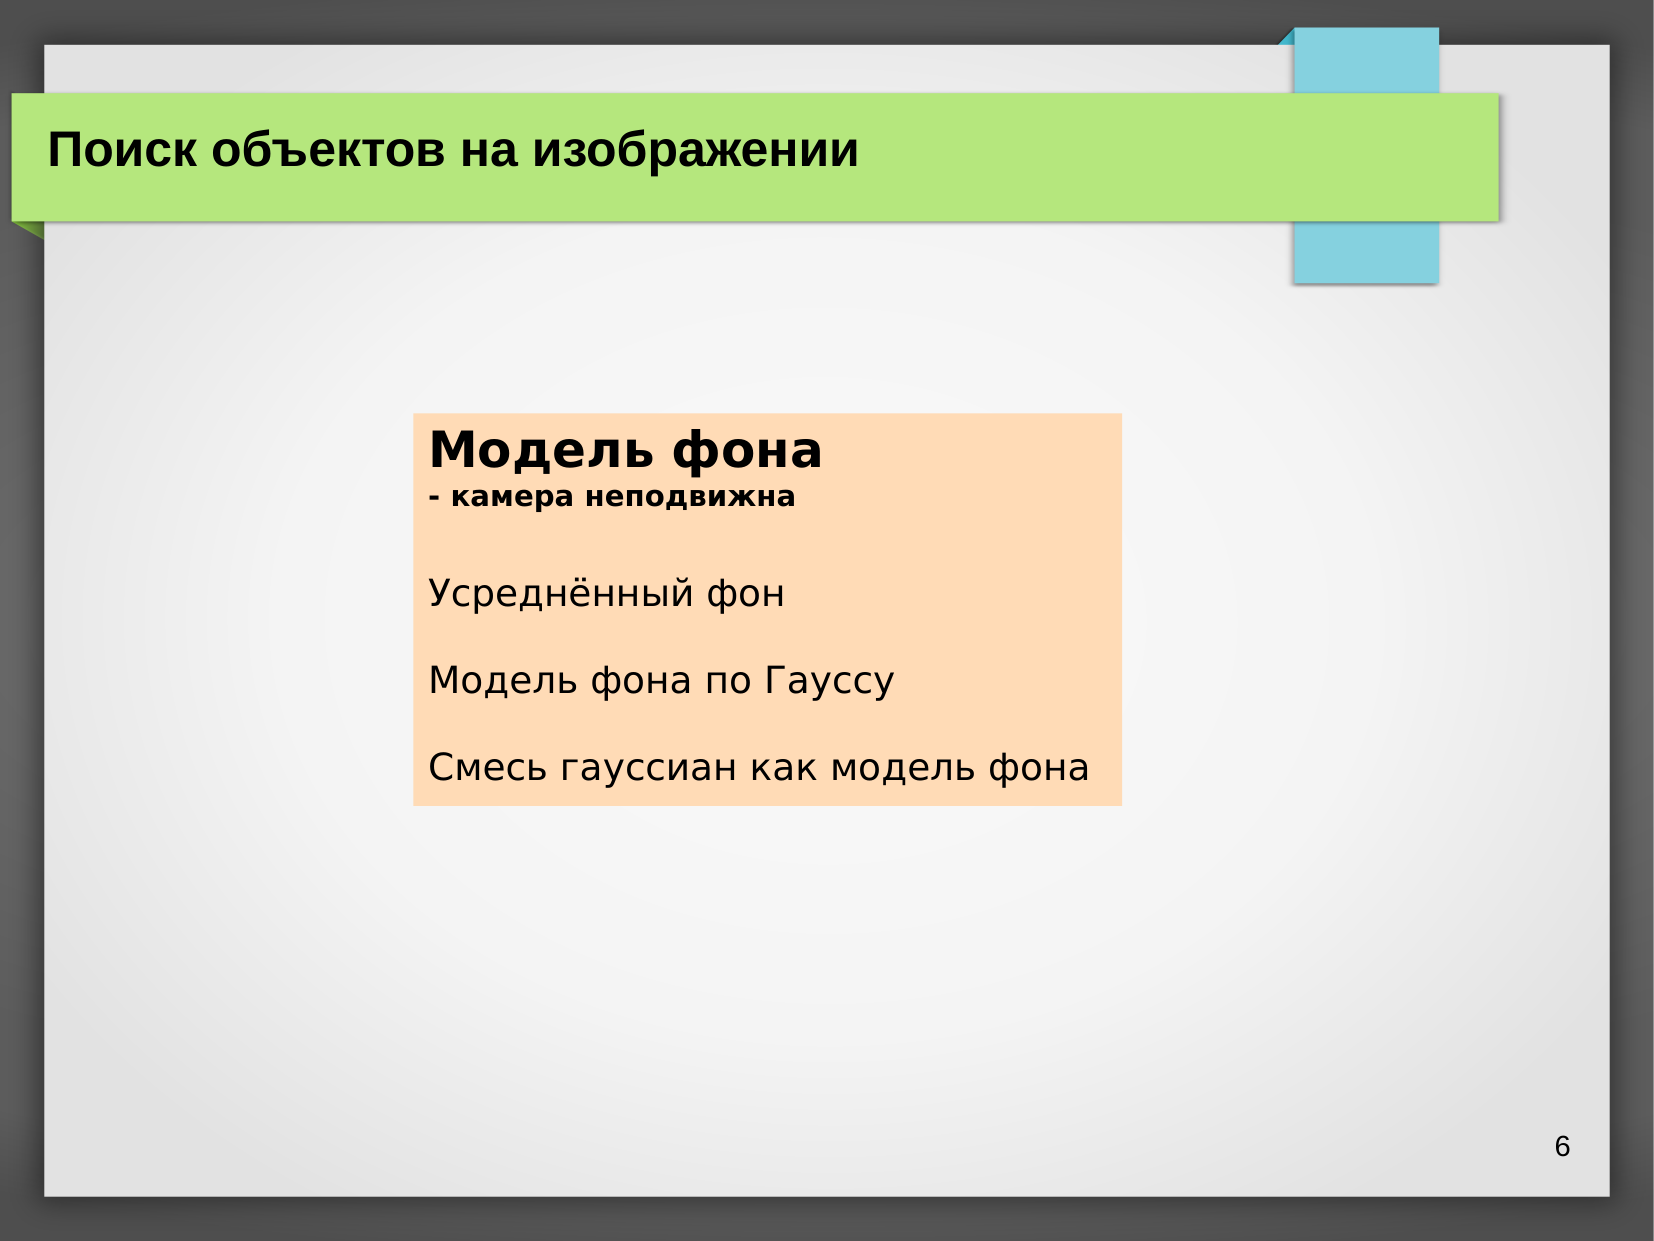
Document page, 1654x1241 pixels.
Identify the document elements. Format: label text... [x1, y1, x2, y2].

title Поиск объектов на изображении [47, 120, 1004, 177]
picture [0, 0, 1654, 1241]
text_box Модель фона - камера неподвижна Усреднённый фон Модель фона по Гауссу Смесь гауссиан как модель фона [413, 413, 1123, 806]
